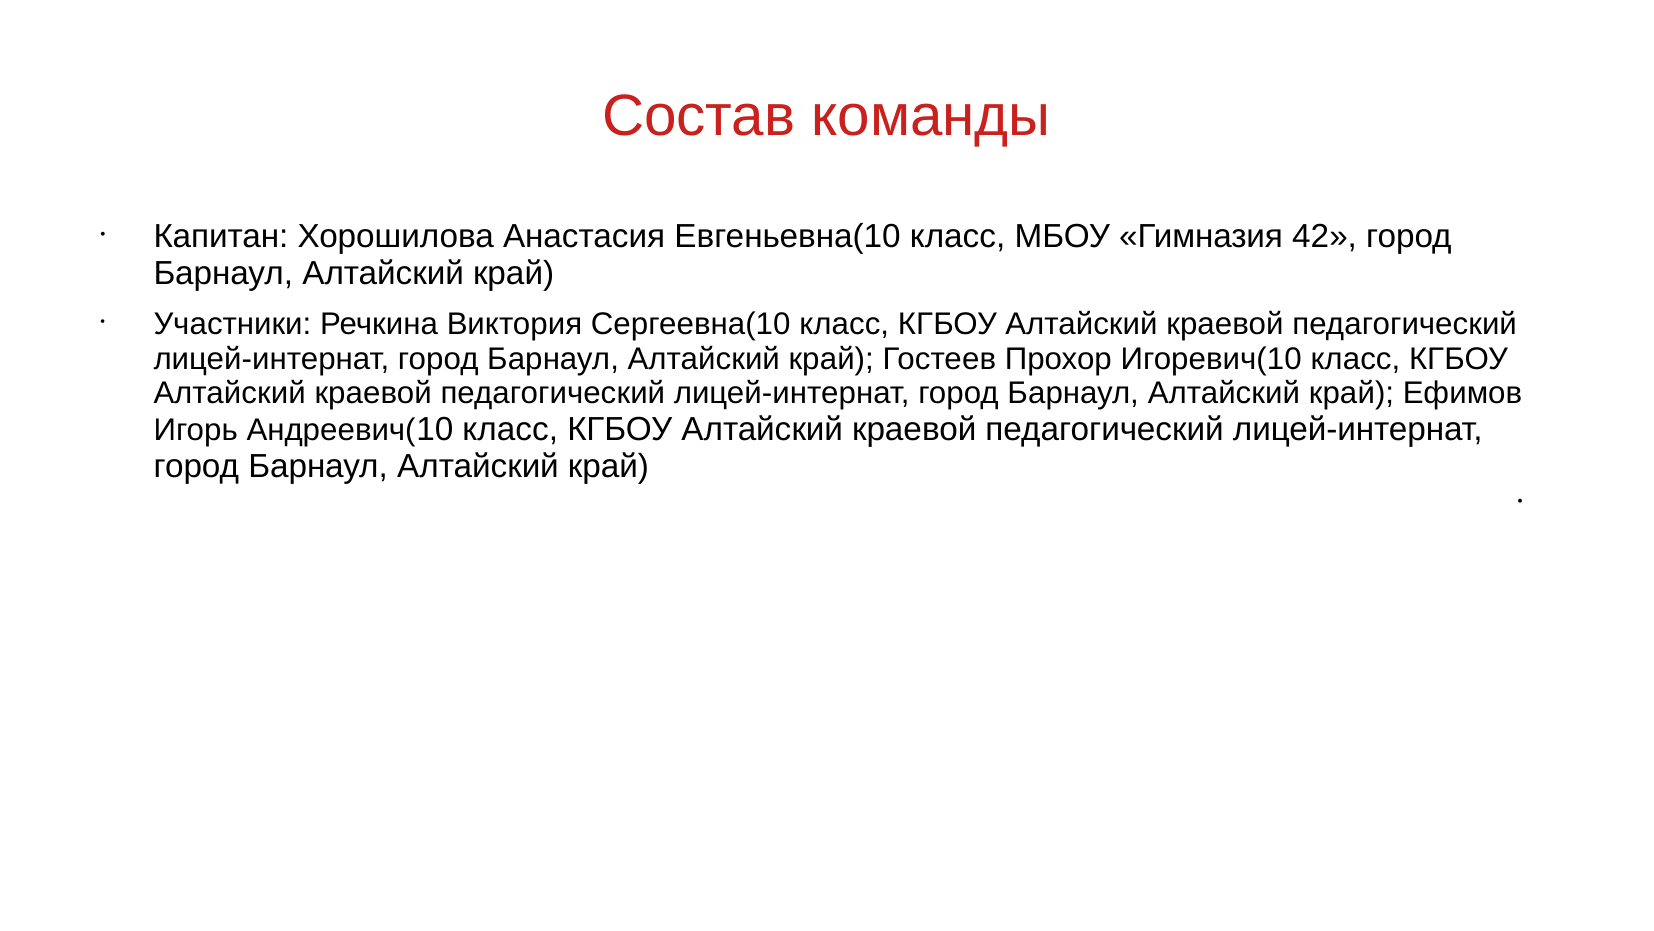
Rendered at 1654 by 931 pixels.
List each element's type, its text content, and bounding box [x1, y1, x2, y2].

list Капитан: Хорошилова Анастасия Евгеньевна(10 класс, МБОУ «Гимназия 42», город Барнаул, Алтайский край) Участники: Речкина Виктория Сергеевна(10 класс, КГБОУ Алтайский краевой педагогический лицей-интернат, город Барнаул, Алтайский край); Гостеев Прохор Игоревич(10 класс, КГБОУ Алтайский краевой педагогический лицей-интернат, город Барнаул, Алтайский край); Ефимов Игорь Андреевич(10 класс, КГБОУ Алтайский краевой педагогический лицей-интернат, город Барнаул, Алтайский край) [82, 217, 1571, 758]
title Состав команды [82, 37, 1571, 193]
